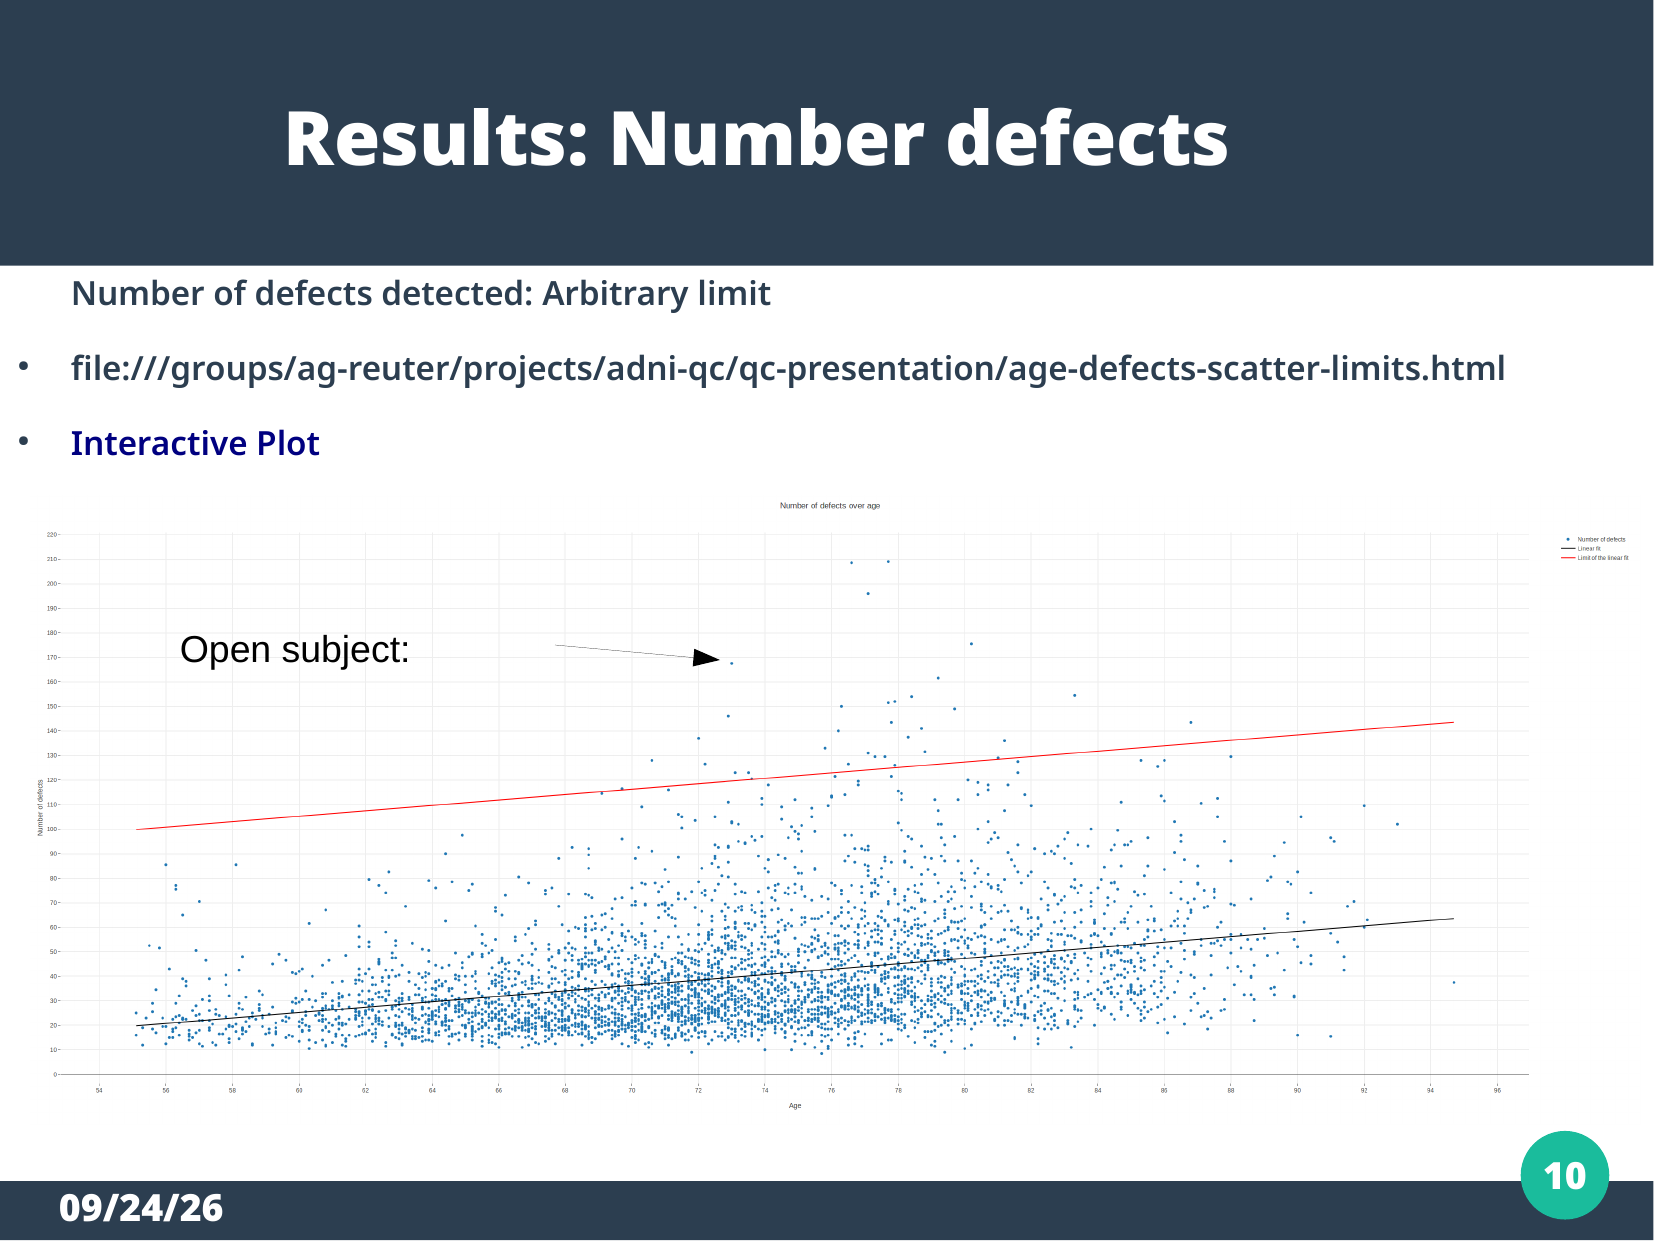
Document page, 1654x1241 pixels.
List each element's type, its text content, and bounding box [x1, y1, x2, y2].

title Results: Number defects [59, 57, 1595, 215]
picture [30, 495, 1641, 1126]
text_box Open subject: [165, 621, 601, 721]
list Number of defects detected: Arbitrary limit file:///groups/ag-reuter/projects/adni-qc/qc-presentation/age-defects-scatter-limits.html Interactive Plot [0, 270, 1636, 541]
